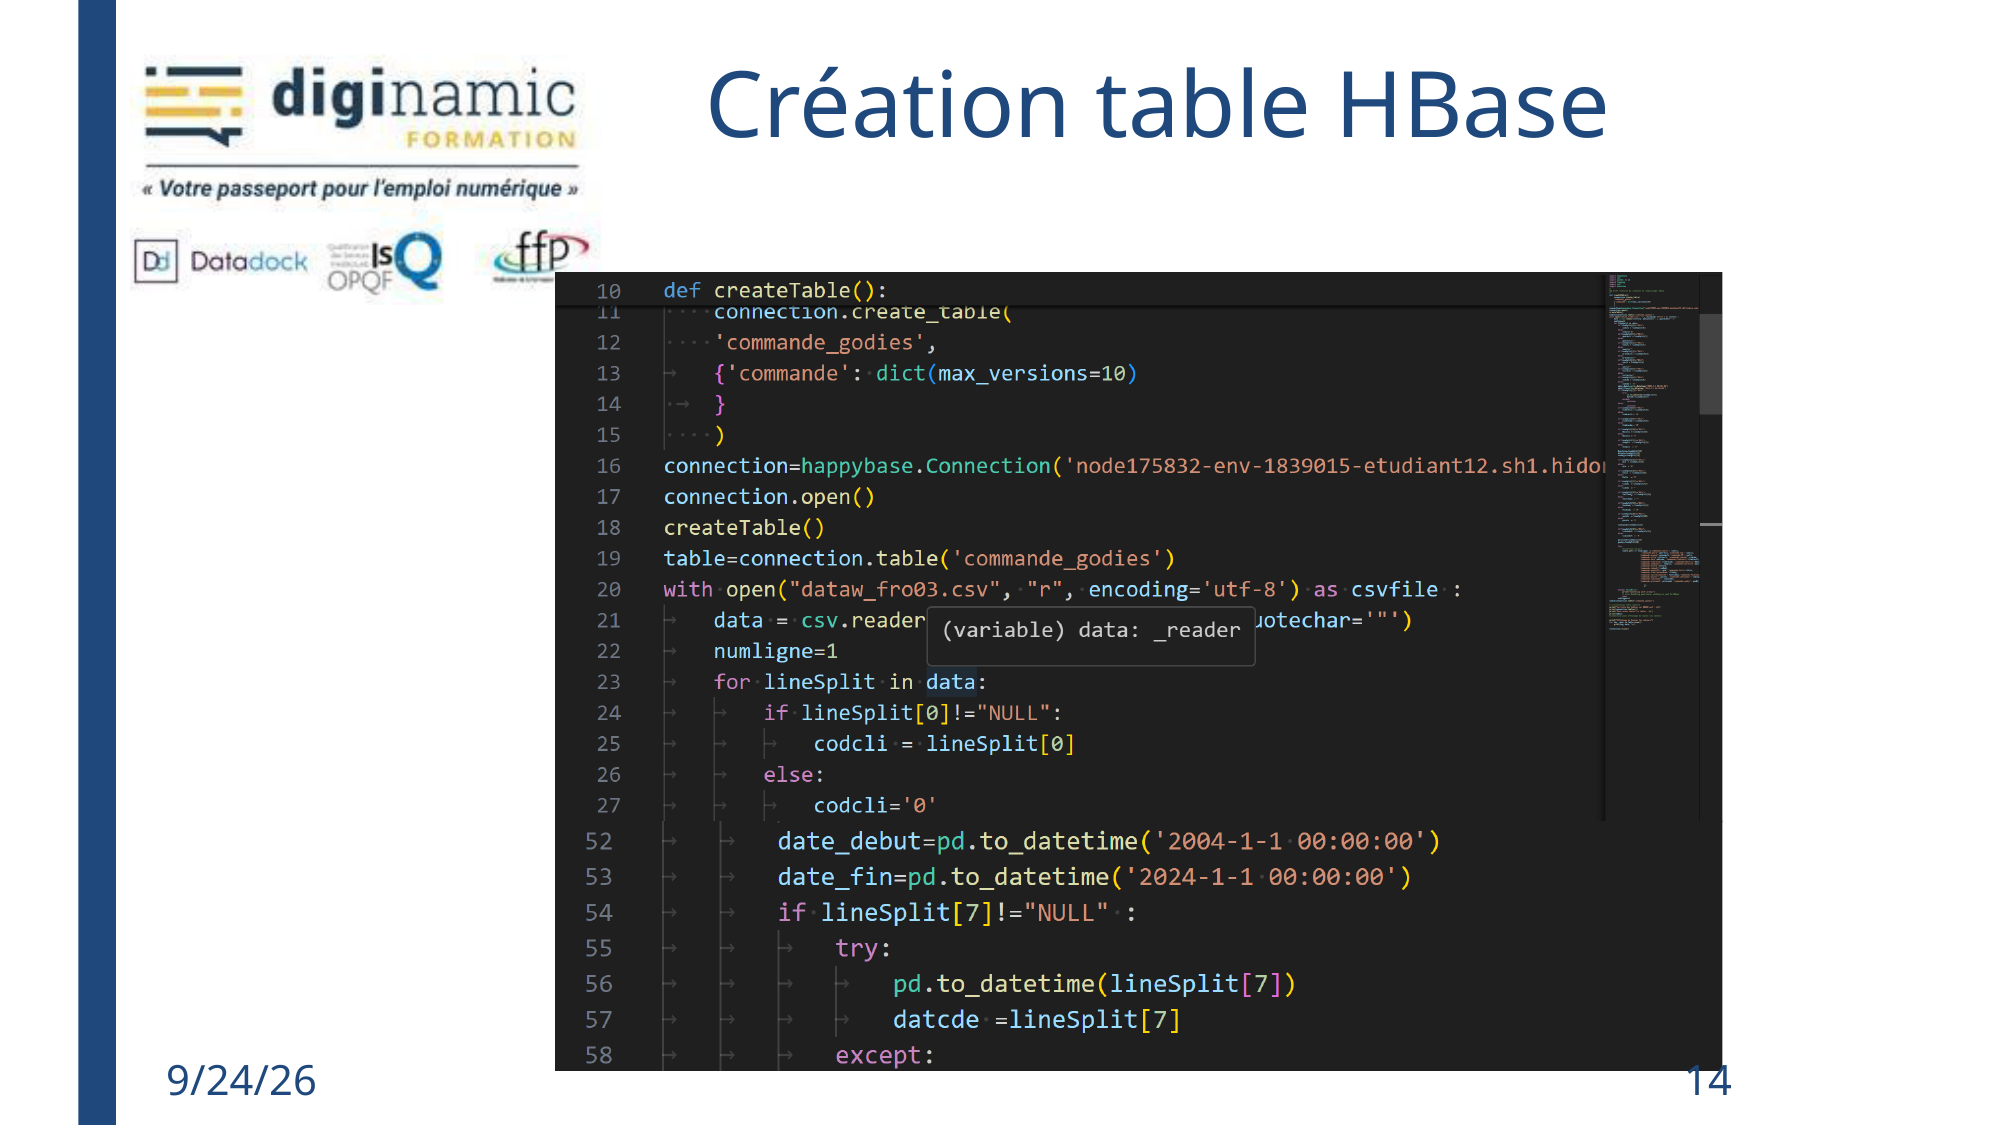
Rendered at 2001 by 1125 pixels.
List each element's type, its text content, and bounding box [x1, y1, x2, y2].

title Création table HBase [516, 51, 1801, 299]
text_box [1669, 1043, 1931, 1110]
text_box 2/23/2024 [151, 1043, 389, 1110]
picture [555, 272, 1723, 1071]
